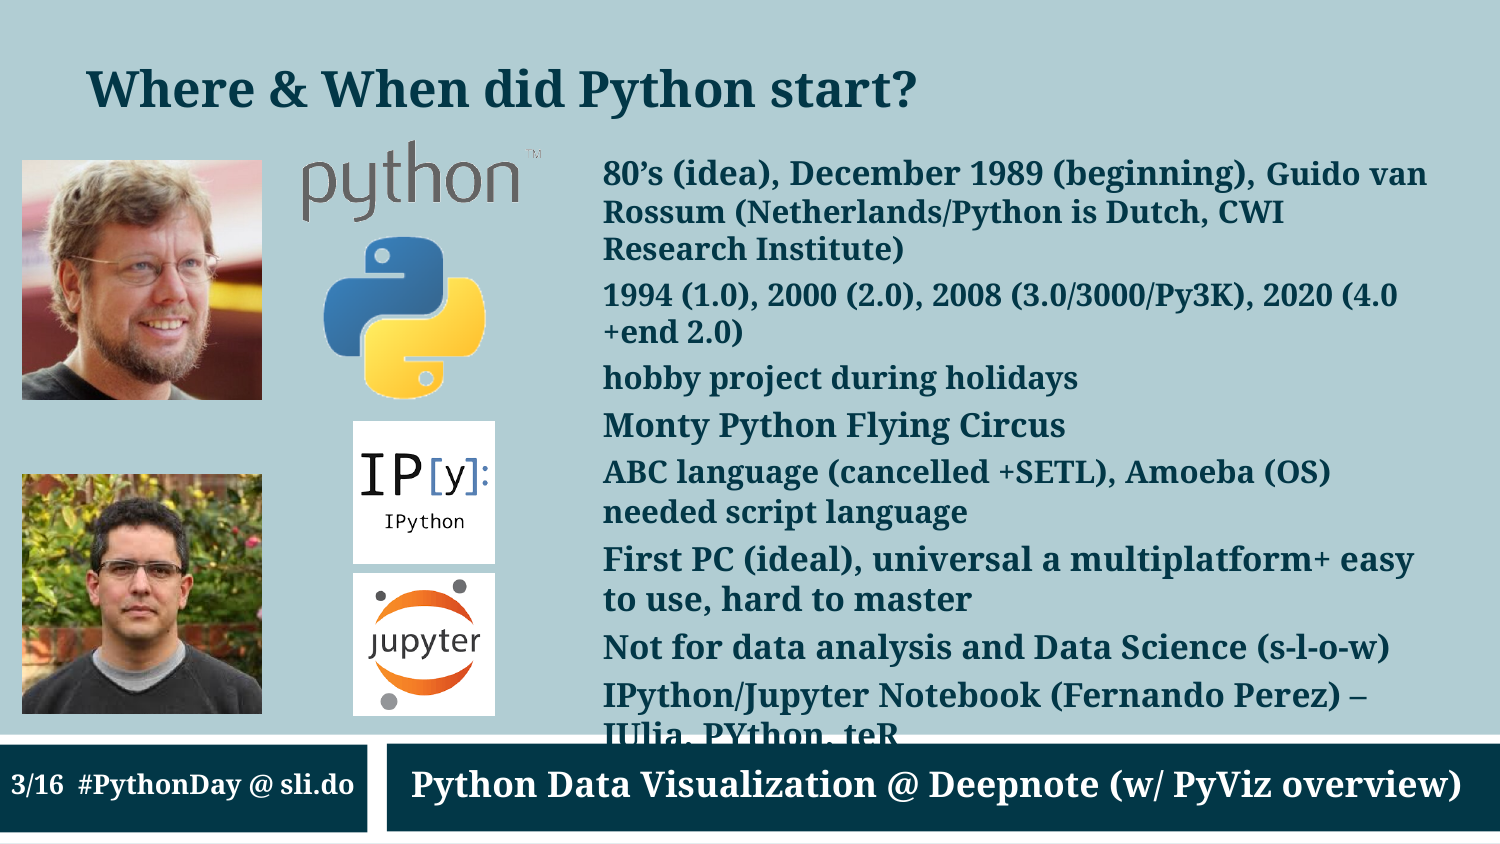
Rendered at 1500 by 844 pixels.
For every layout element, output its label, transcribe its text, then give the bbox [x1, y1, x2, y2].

picture [353, 573, 495, 716]
picture [22, 160, 262, 400]
picture [292, 133, 541, 414]
text_box Python Data Visualization @ Deepnote (w/ PyViz overview) [400, 740, 1500, 826]
text_box 3/16 #PythonDay @ sli.do [0, 761, 391, 835]
picture [353, 421, 495, 564]
text_box Where & When did Python start? [75, 31, 1079, 154]
picture [22, 474, 262, 714]
text_box 80’s (idea), December 1989 (beginning), Guido van Rossum (Netherlands/Python is Dutch, CWI Research Institute) 1994 (1.0), 2000 (2.0), 2008 (3.0/3000/Py3K), 2020 (4.0 +end 2.0) hobby project during holidays Monty Python Flying Circus ABC language (cancelled +SETL), Amoeba (OS) needed script language First PC (ideal), universal a multiplatform+ easy to use, hard to master Not for data analysis and Data Science (s-l-o-w) IPython/Jupyter Notebook (Fernando Perez) –JUlia, PYthon, teR [514, 146, 1449, 594]
